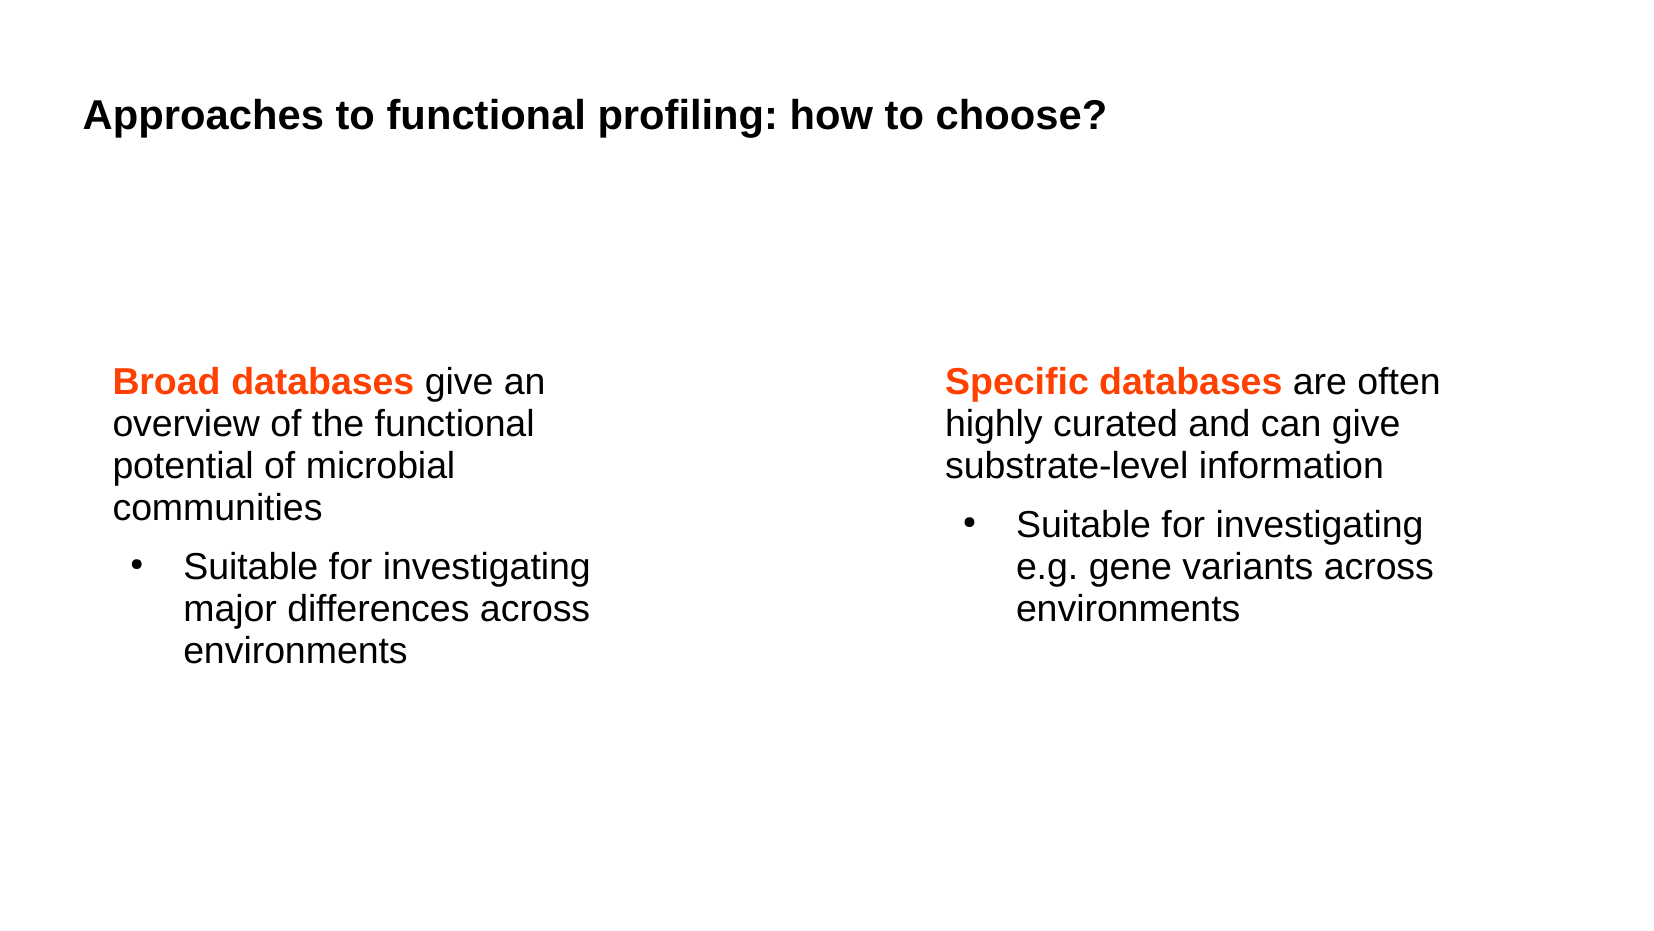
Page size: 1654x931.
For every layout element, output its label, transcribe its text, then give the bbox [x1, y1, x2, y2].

list Broad databases give an overview of the functional potential of microbial communities Suitable for investigating major differences across environments [112, 360, 630, 713]
title Approaches to functional profiling: how to choose? [82, 37, 1571, 193]
list Specific databases are often highly curated and can give substrate-level information Suitable for investigating e.g. gene variants across environments [945, 360, 1463, 713]
